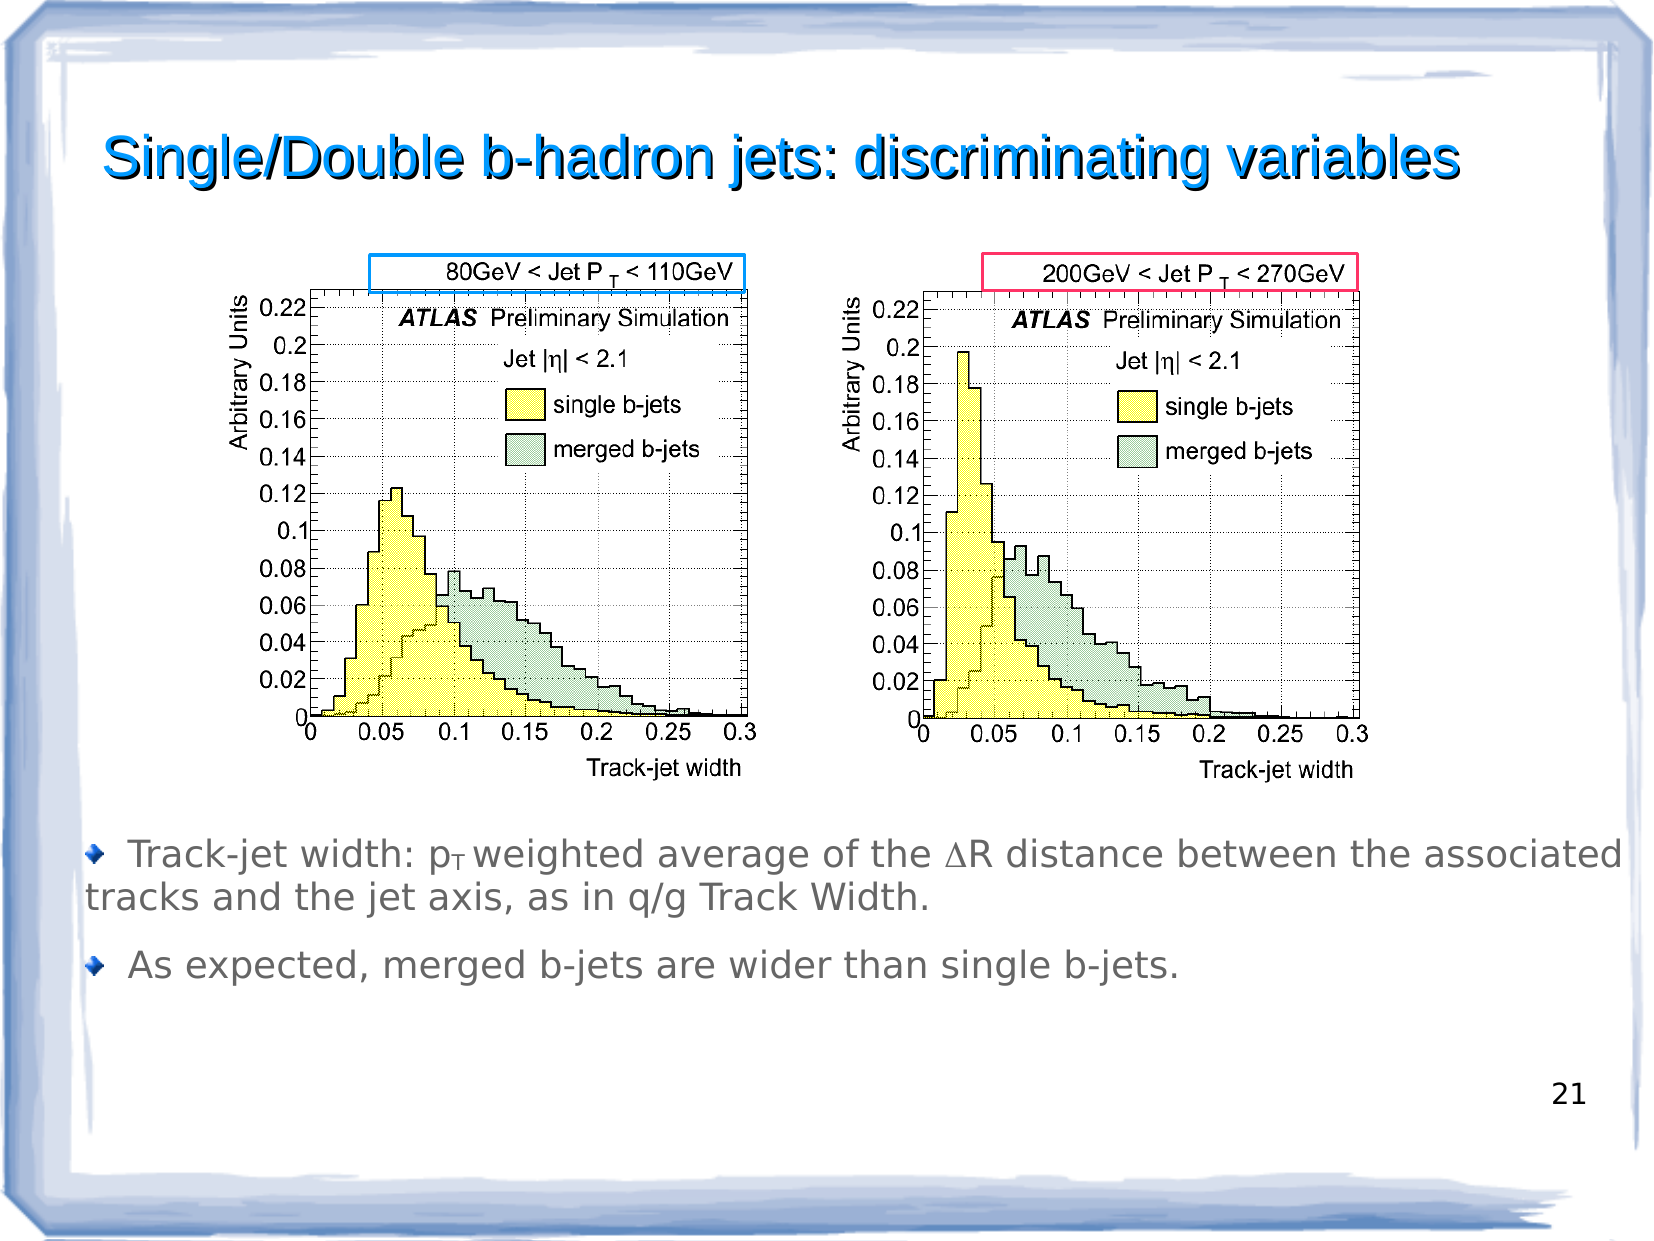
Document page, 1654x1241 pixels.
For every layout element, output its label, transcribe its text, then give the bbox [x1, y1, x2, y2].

title Single/Double b-hadron jets: discriminating variables [101, 83, 1485, 230]
picture [0, 0, 1654, 1241]
text_box Track-jet width: pT weighted average of the DR distance between the associated tracks and the jet axis, as in q/g Track Width. As expected, merged b-jets are wider than single b-jets. [70, 825, 1653, 1011]
